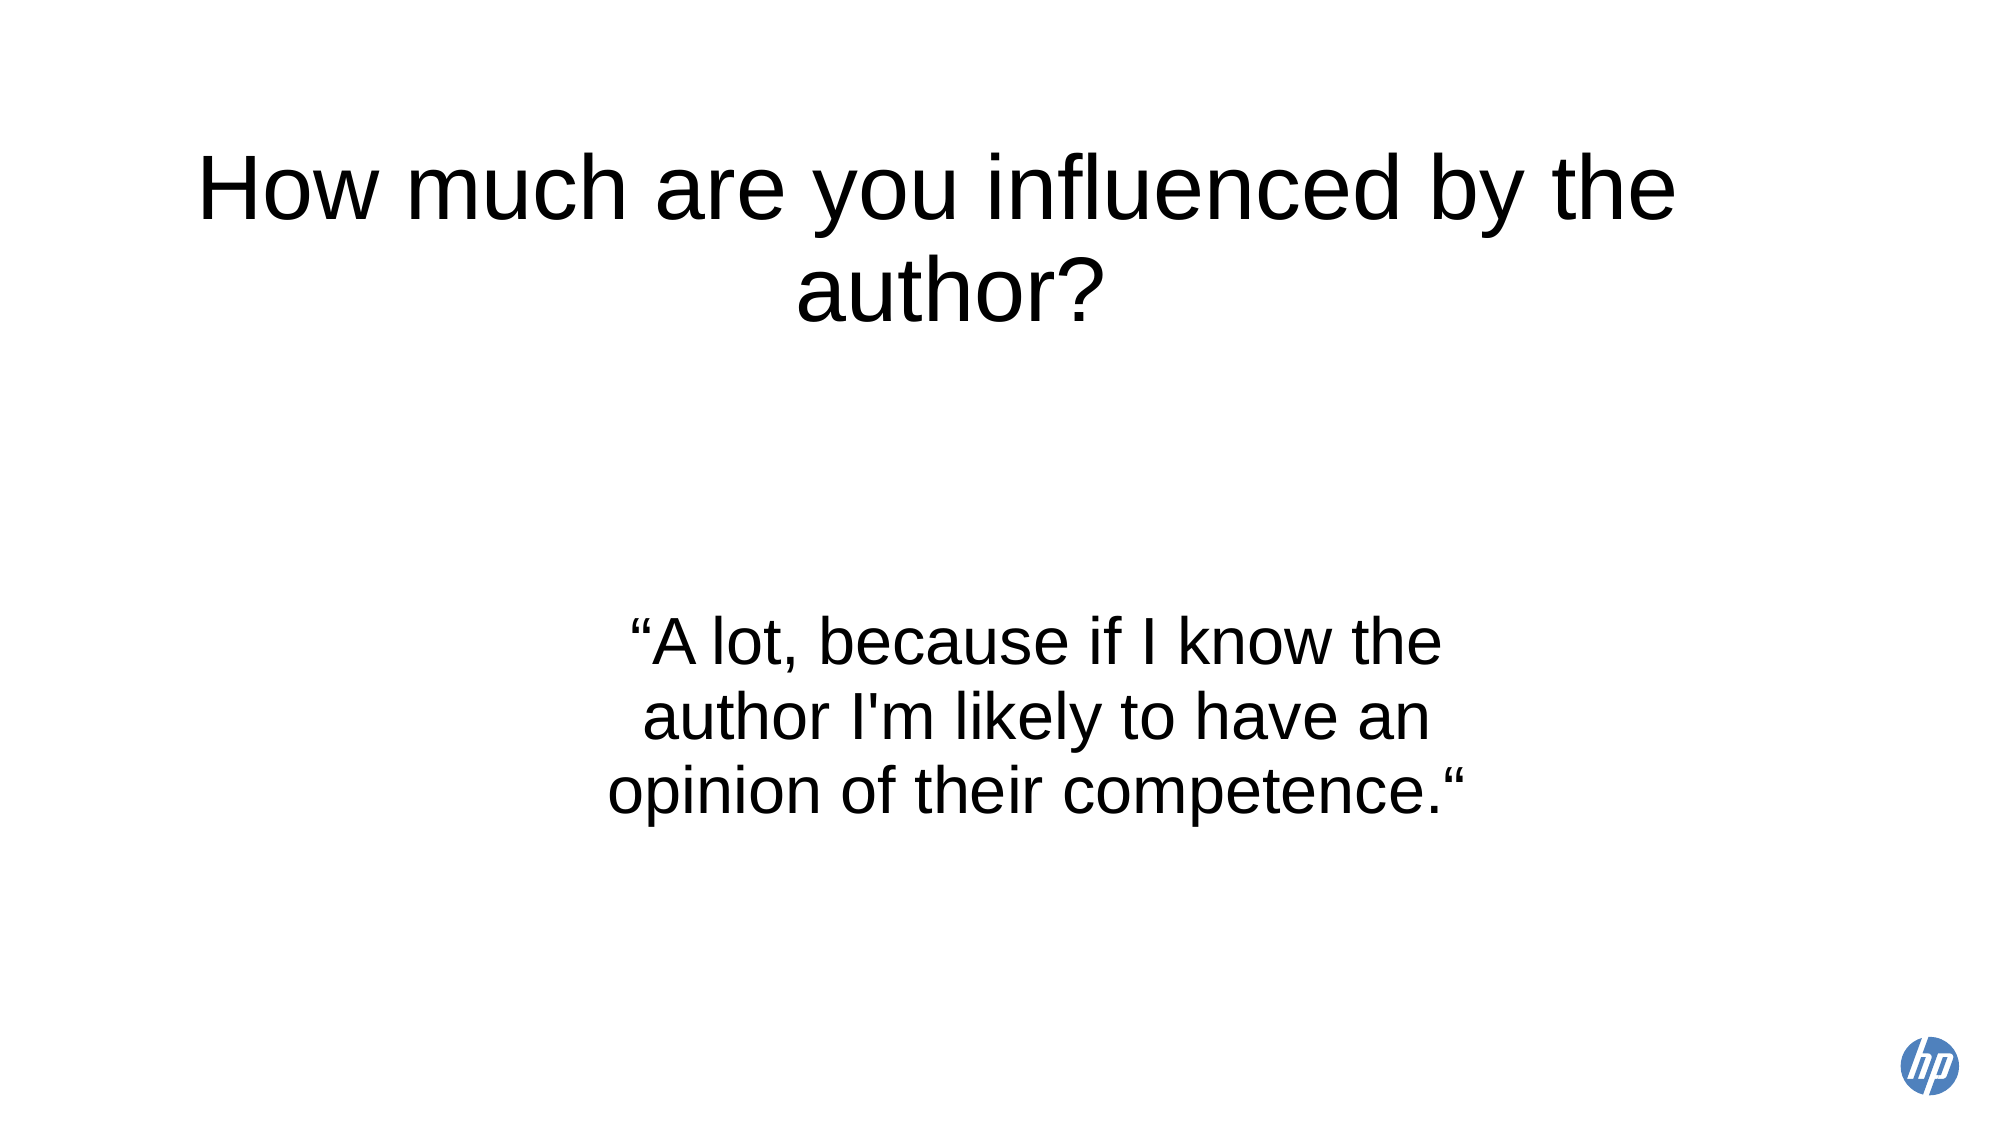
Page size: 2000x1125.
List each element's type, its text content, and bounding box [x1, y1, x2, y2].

subtitle “A lot, because if I know the author I'm likely to have an opinion of their competence.“ [598, 389, 1477, 1043]
title How much are you influenced by the author? [188, 111, 1689, 367]
